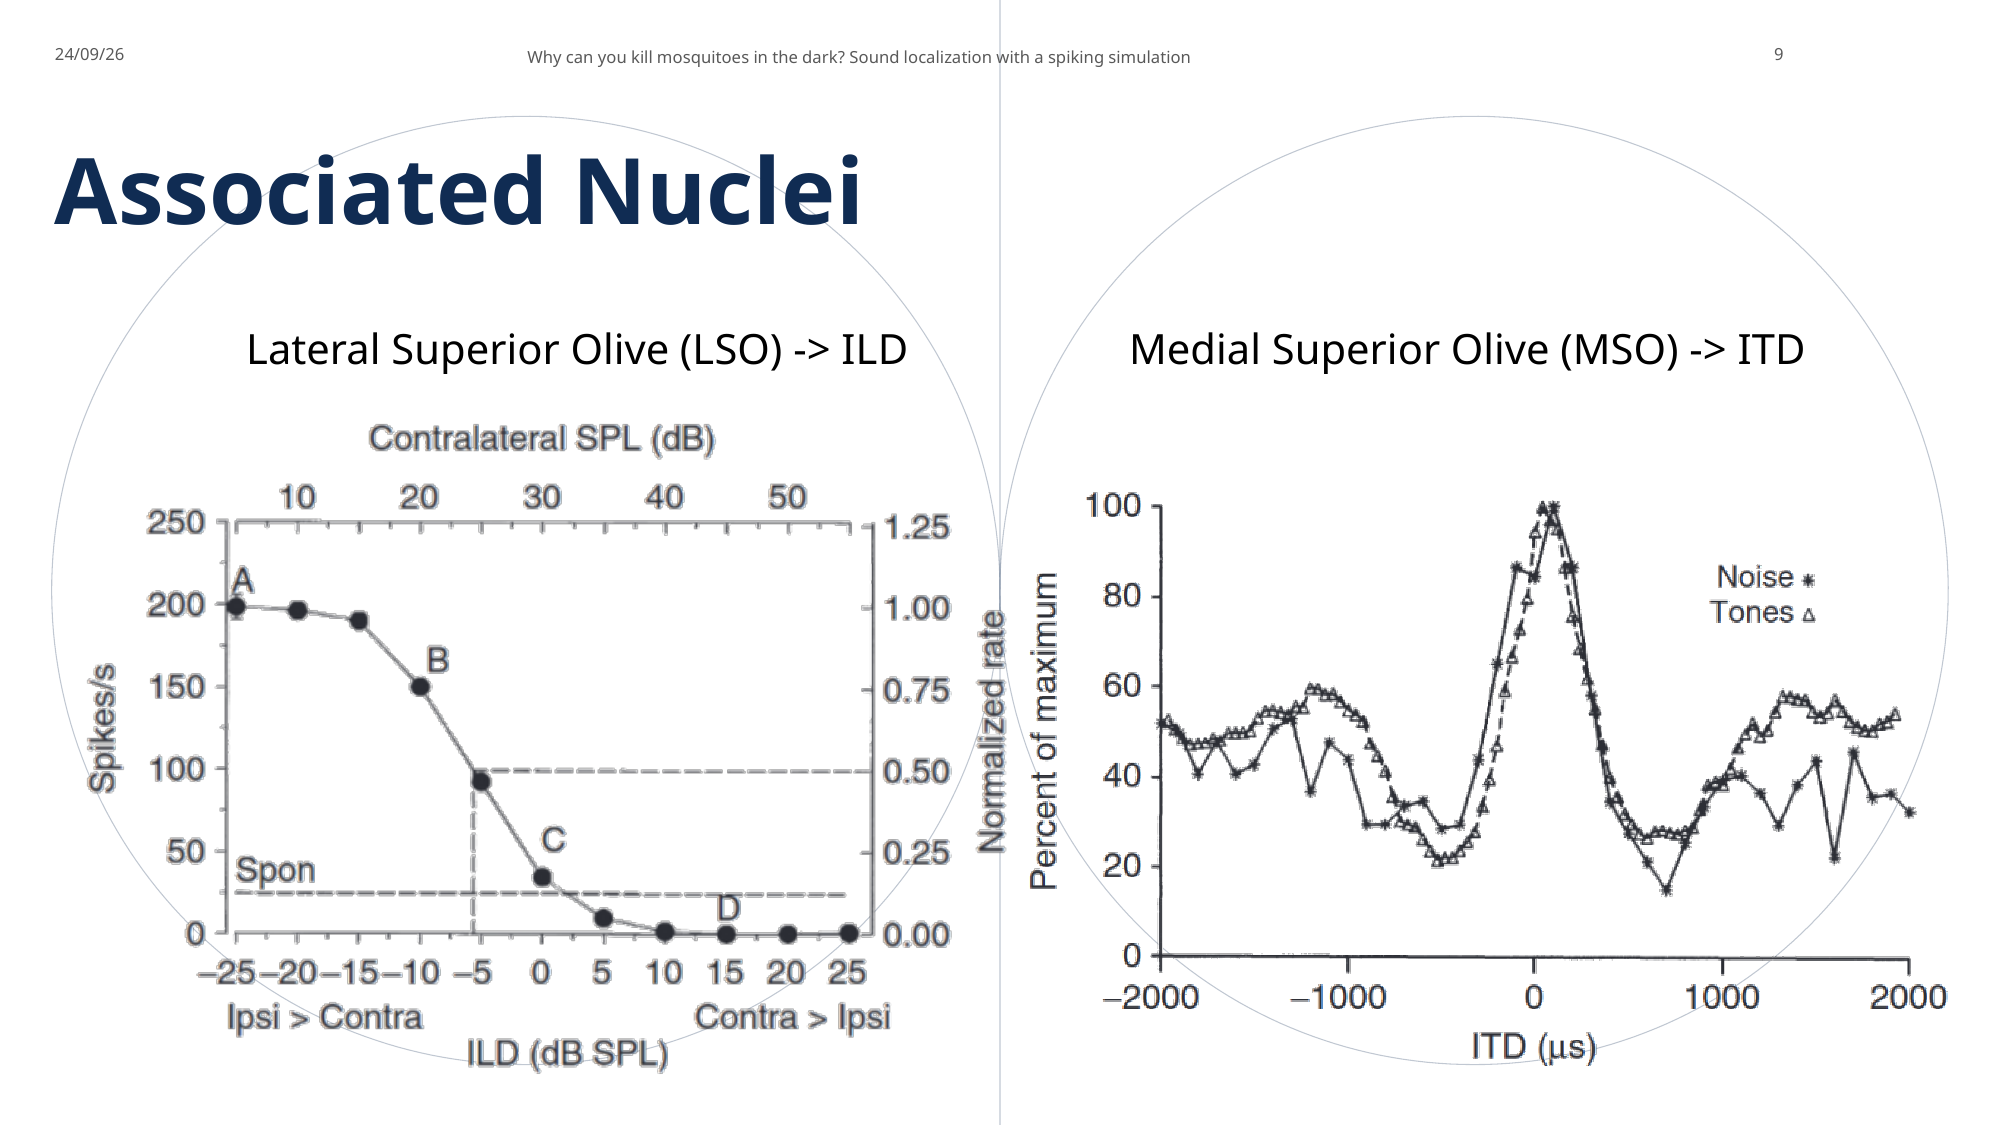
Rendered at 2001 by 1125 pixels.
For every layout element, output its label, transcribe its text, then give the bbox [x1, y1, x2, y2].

title Associated Nuclei [54, 132, 1946, 271]
footer Why can you kill mosquitoes in the dark? Sound localization with a spiking simulation [527, 6, 1203, 67]
picture [71, 403, 2000, 1079]
list Lateral Superior Olive (LSO) -> ILD [245, 282, 934, 373]
list Medial Superior Olive (MSO) -> ITD [1129, 299, 1871, 373]
slide_number [54, 6, 446, 67]
slide_number [1774, 6, 1946, 67]
